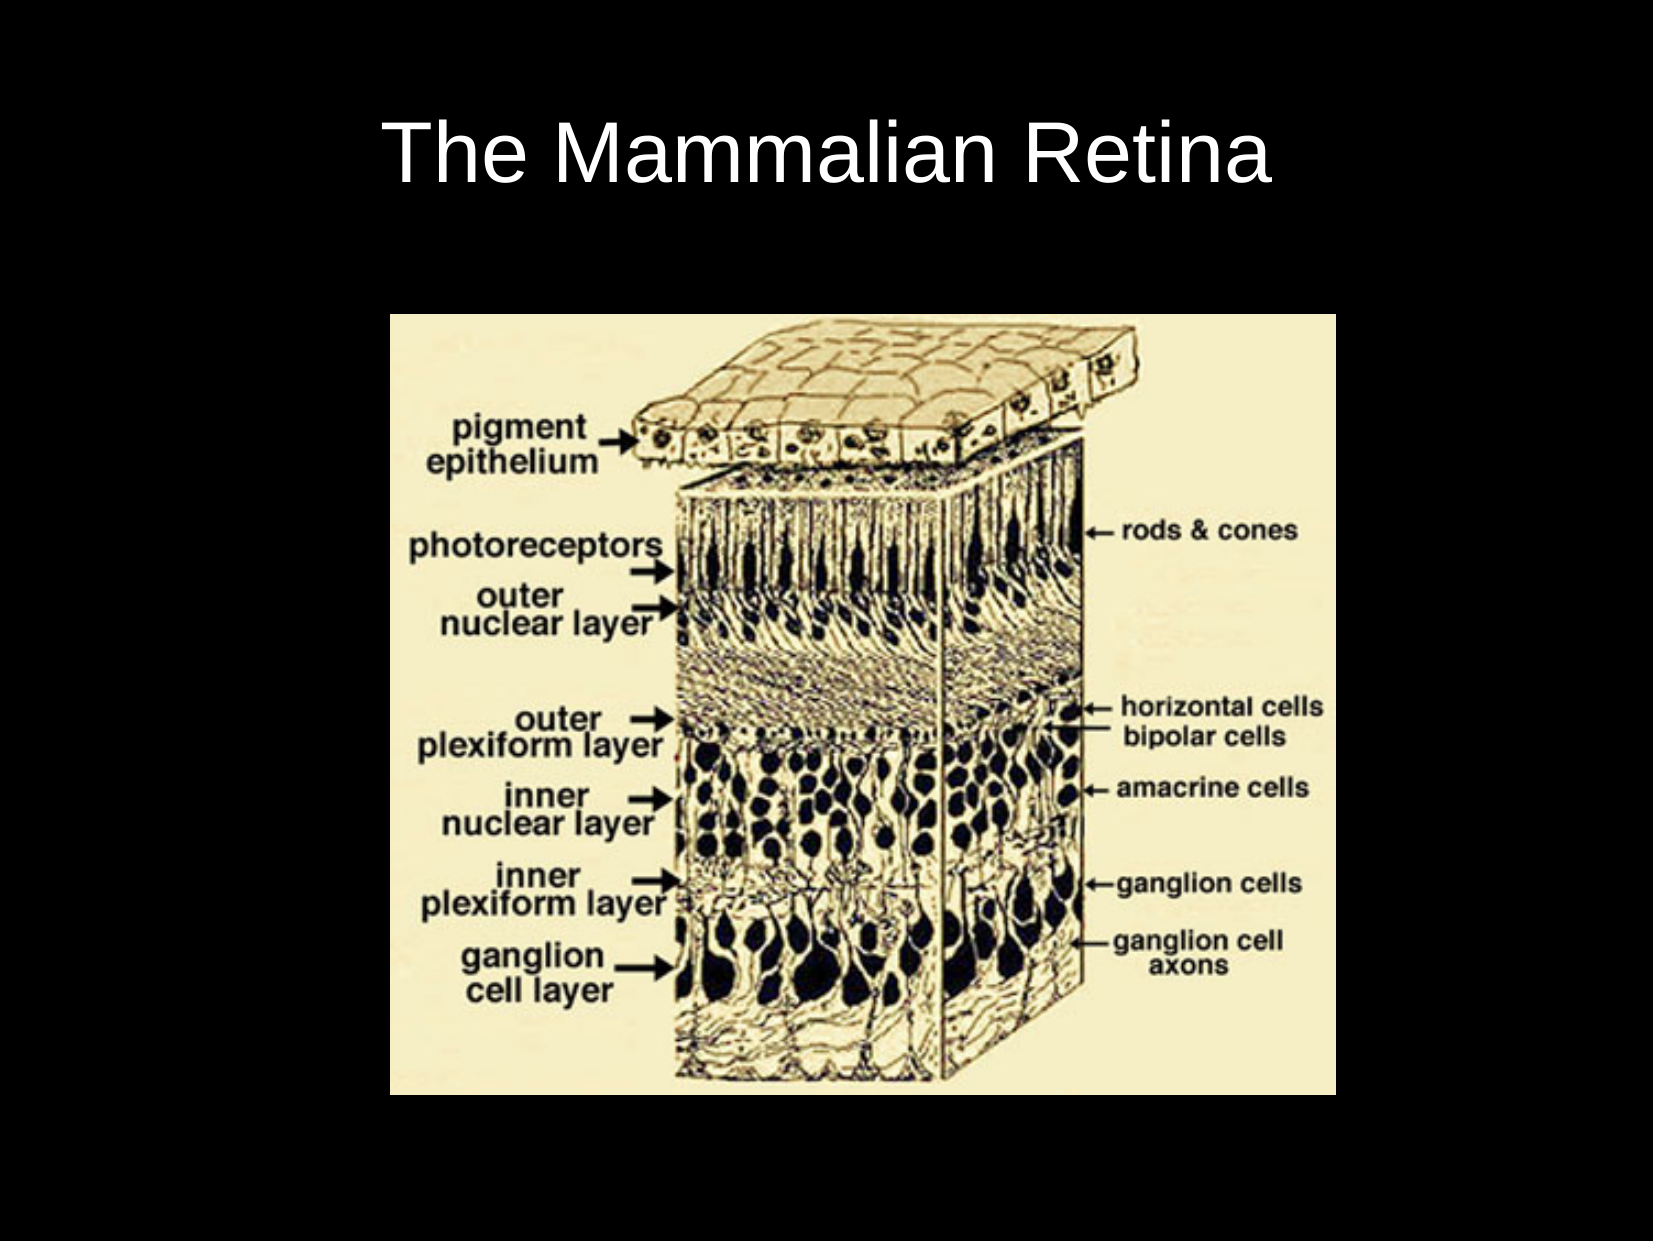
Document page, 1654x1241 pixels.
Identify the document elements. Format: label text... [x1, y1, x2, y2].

picture [390, 314, 1336, 1096]
title The Mammalian Retina [82, 49, 1571, 257]
